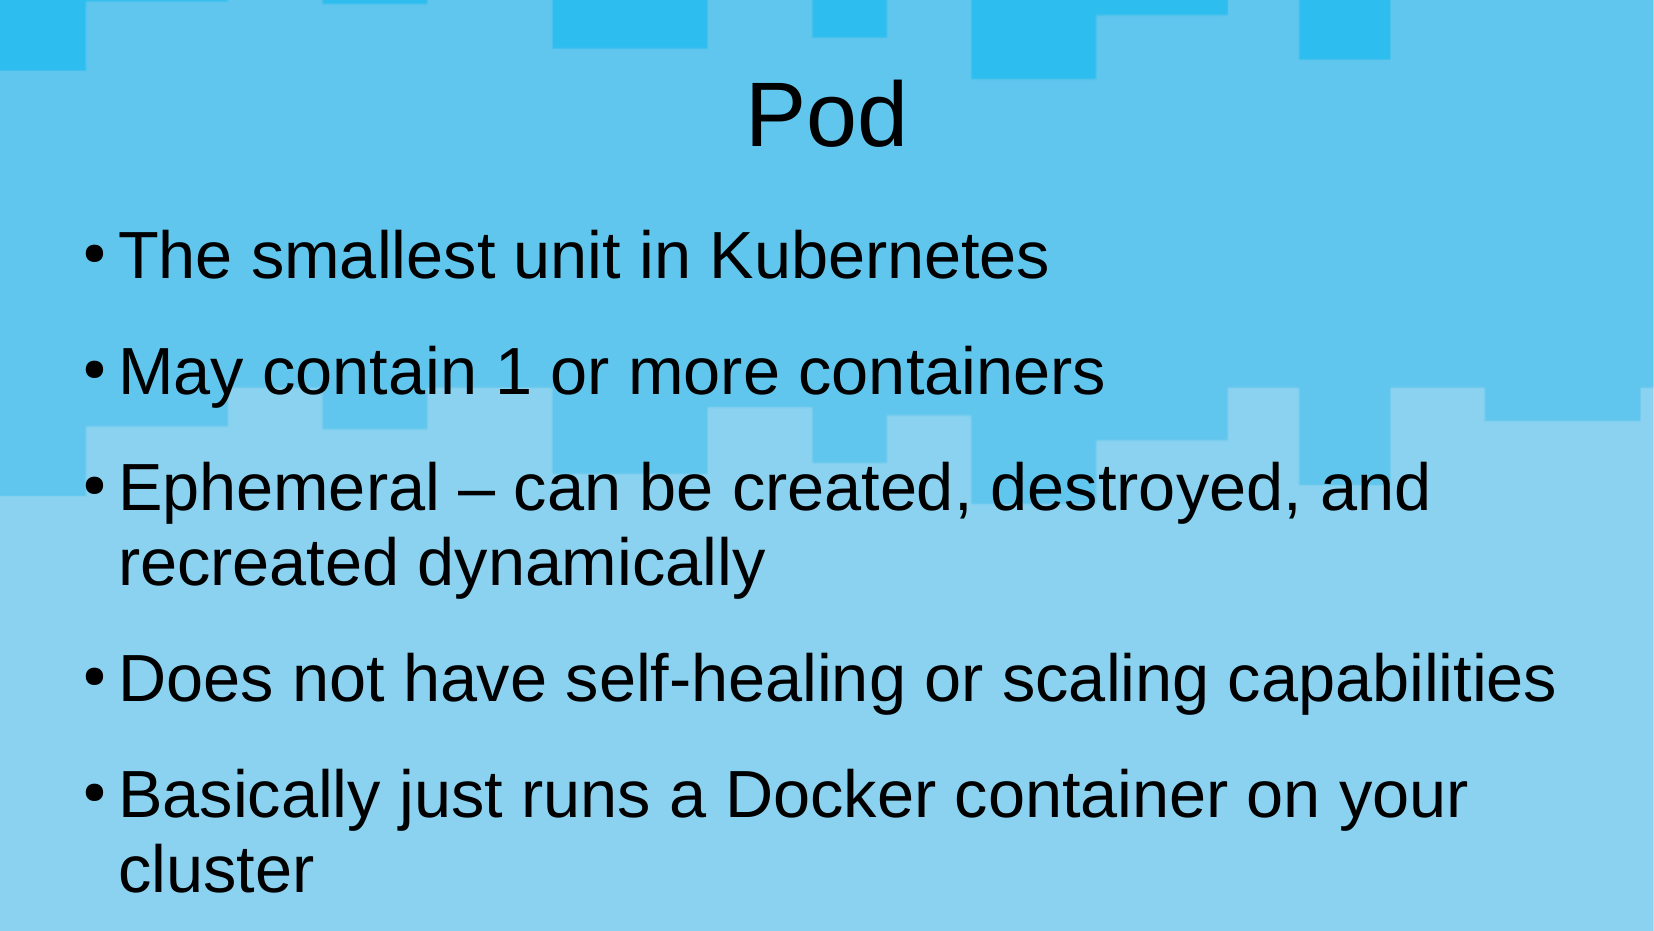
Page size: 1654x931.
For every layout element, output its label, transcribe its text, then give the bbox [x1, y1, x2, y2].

title Pod [82, 37, 1571, 193]
picture [0, 0, 1654, 931]
subtitle The smallest unit in Kubernetes May contain 1 or more containers Ephemeral – can be created, destroyed, and recreated dynamically Does not have self-healing or scaling capabilities Basically just runs a Docker container on your cluster [82, 217, 1571, 907]
